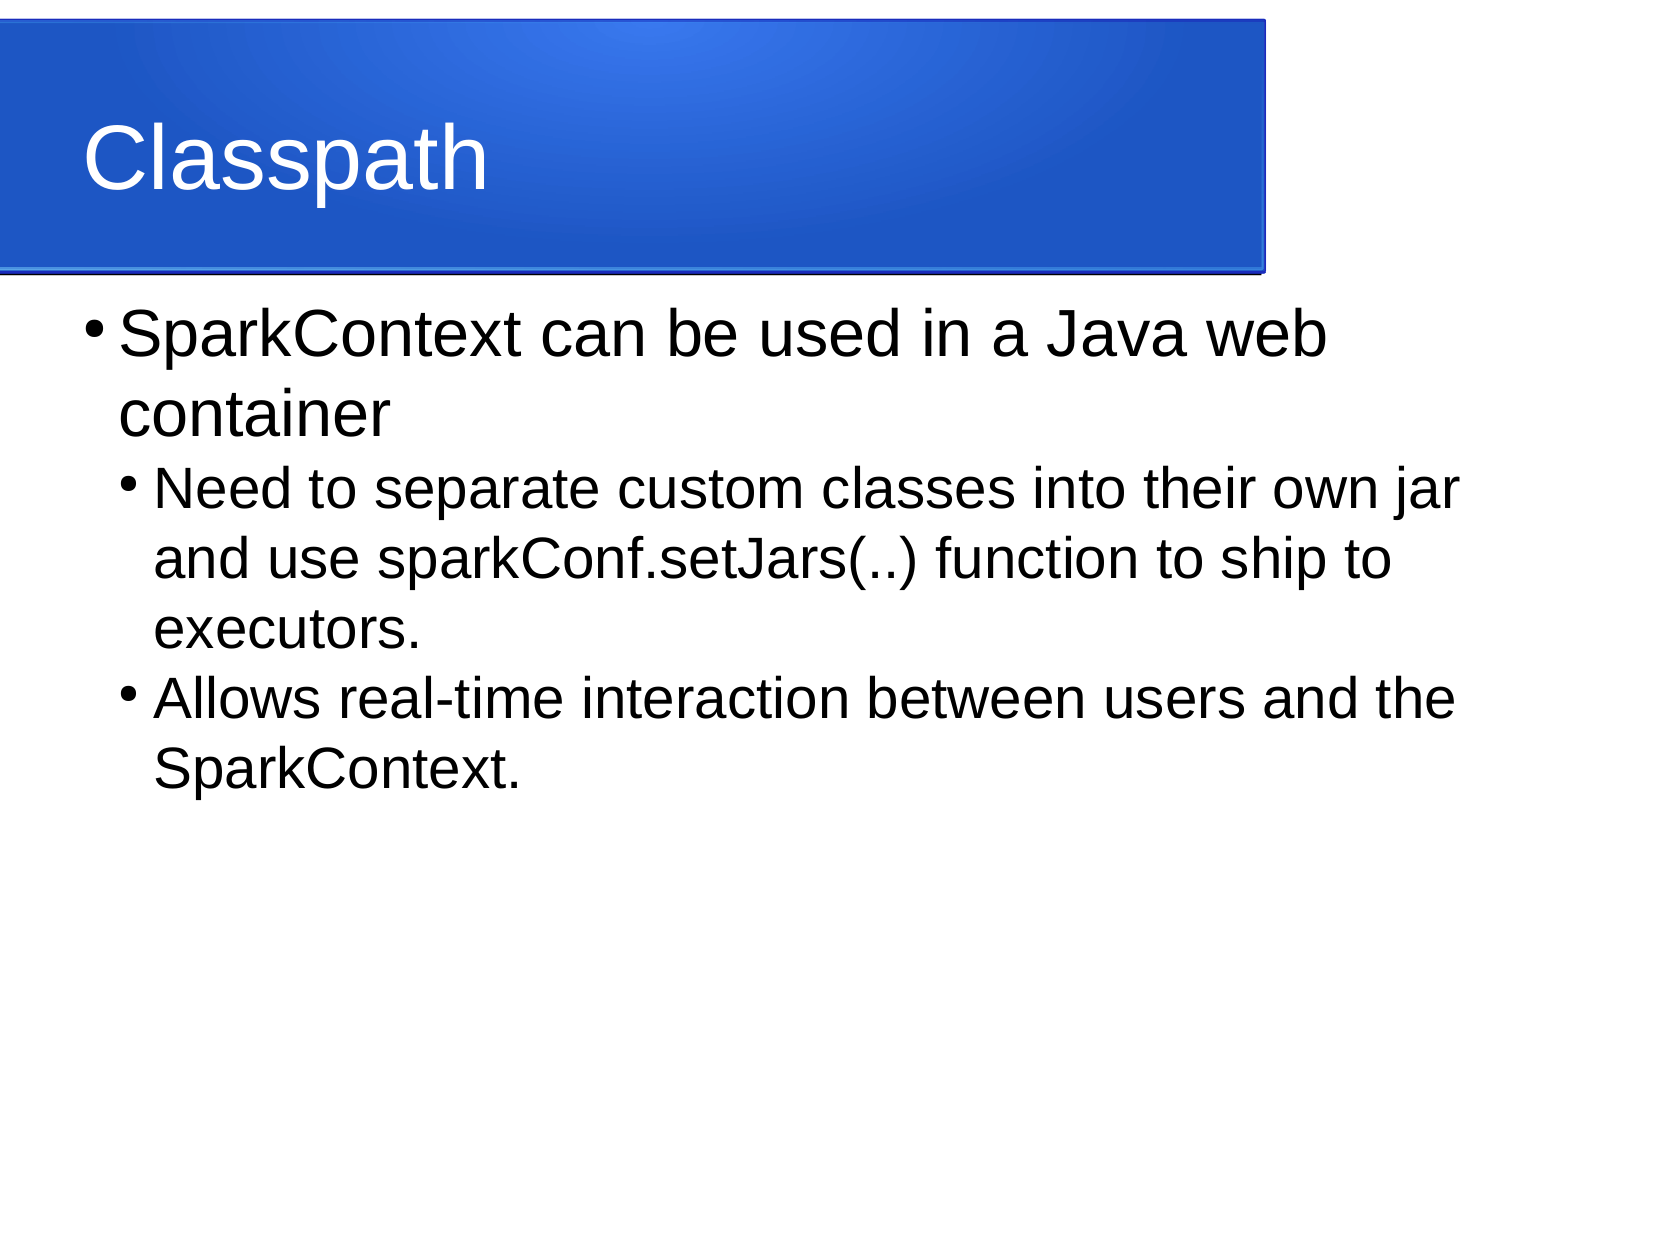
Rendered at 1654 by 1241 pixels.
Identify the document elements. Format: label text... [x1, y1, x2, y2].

picture [0, 17, 1269, 282]
text_box Classpath [82, 49, 1570, 257]
text_box SparkContext can be used in a Java web container Need to separate custom classes into their own jar and use sparkConf.setJars(..) function to ship to executors. Allows real-time interaction between users and the SparkContext. [82, 290, 1570, 1010]
